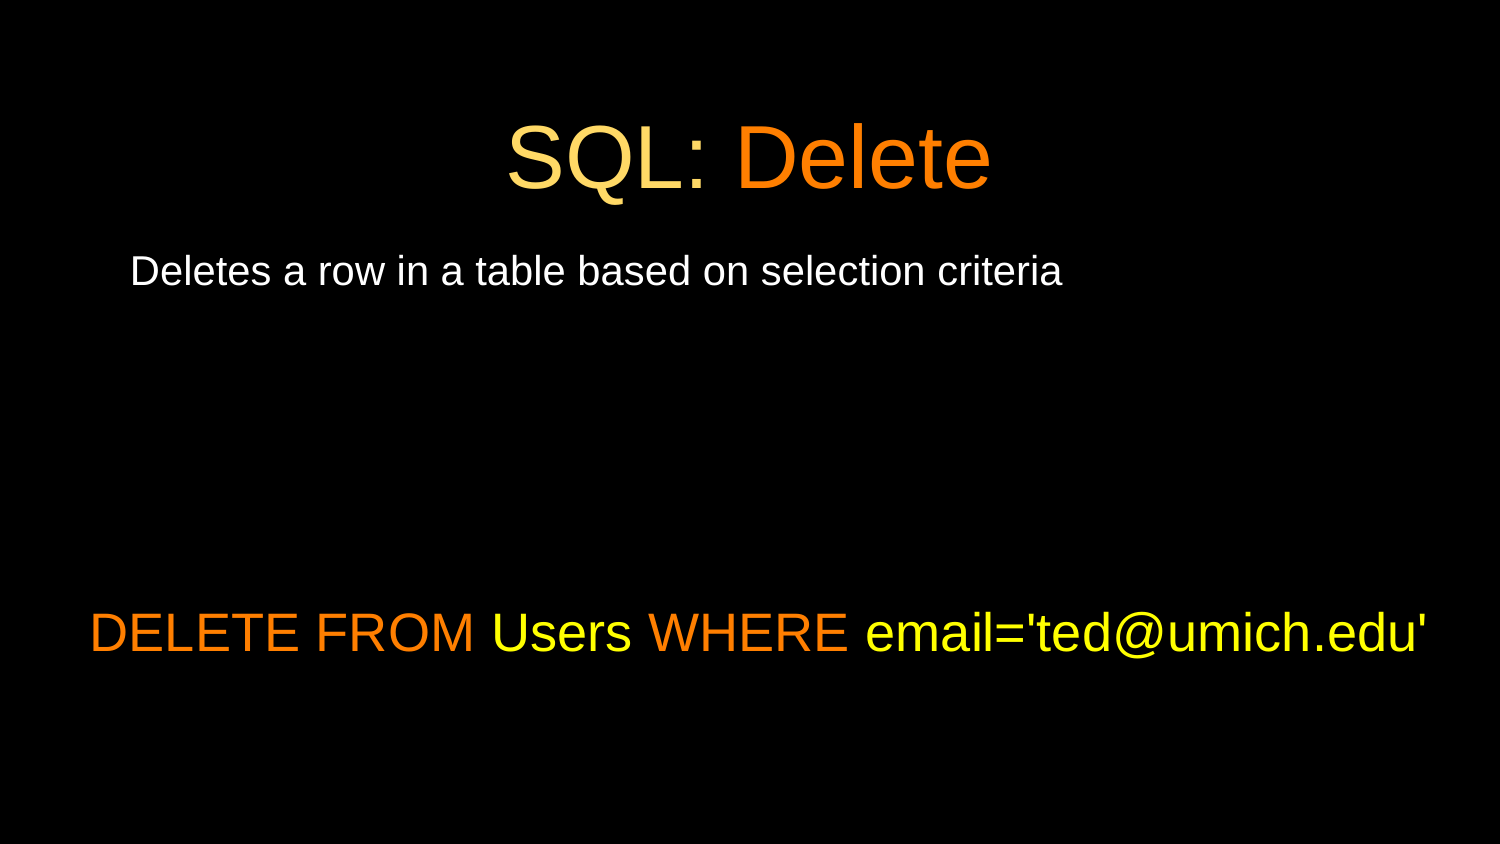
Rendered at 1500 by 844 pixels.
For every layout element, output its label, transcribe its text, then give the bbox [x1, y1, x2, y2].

title SQL: Delete [106, 71, 1393, 235]
text_box DELETE FROM Users WHERE email='ted@umich.edu' [55, 594, 1463, 666]
list Deletes a row in a table based on selection criteria [106, 240, 1393, 384]
